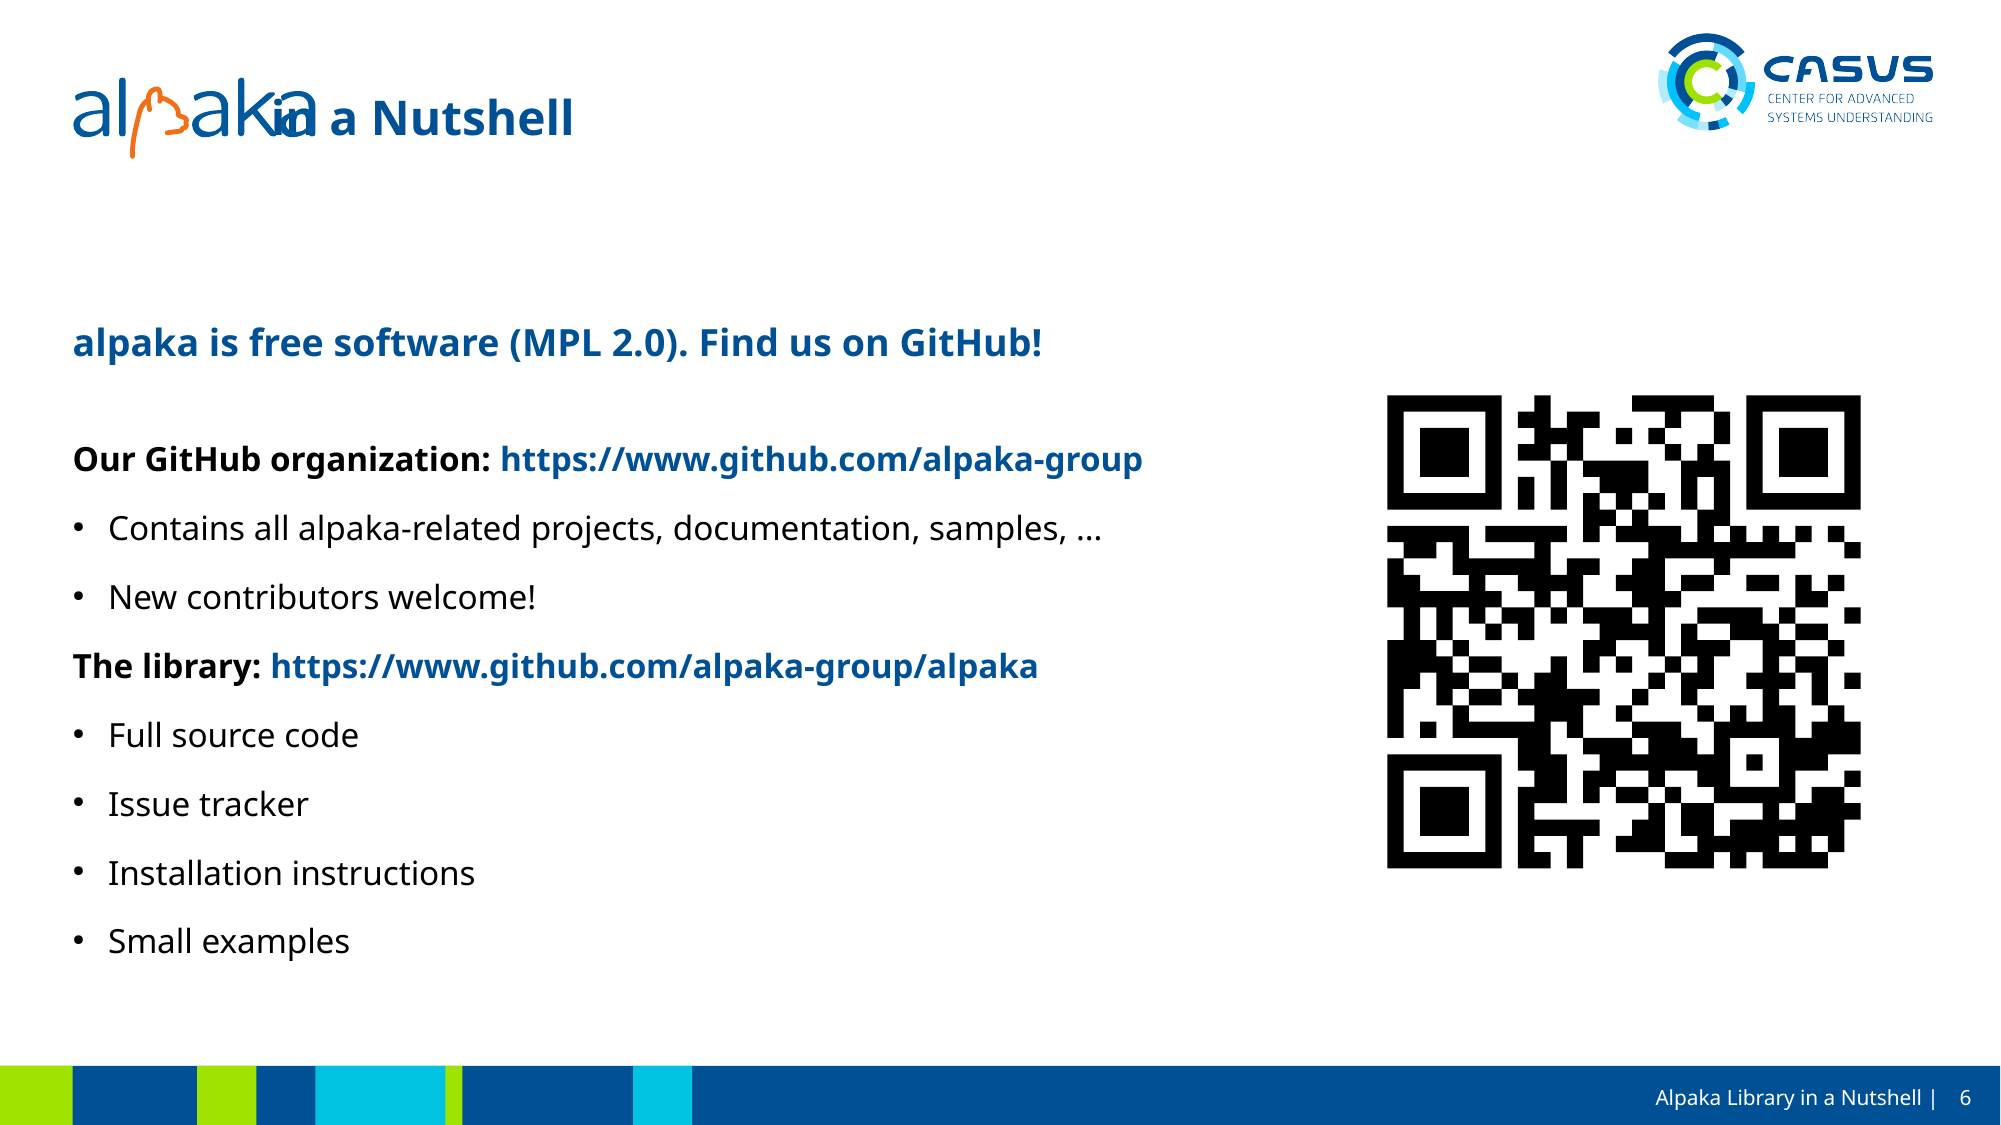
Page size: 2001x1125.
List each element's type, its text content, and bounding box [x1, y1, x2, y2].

list alpaka is free software (MPL 2.0). Find us on GitHub! Our GitHub organization: https://www.github.com/alpaka-group Contains all alpaka-related projects, documentation, samples, … New contributors welcome! The library: https://www.github.com/alpaka-group/alpaka Full source code Issue tracker Installation instructions Small examples [72, 316, 1620, 979]
title in a Nutshell [317, 82, 709, 151]
picture [72, 76, 317, 160]
picture [1658, 33, 1933, 131]
picture [1370, 377, 1878, 886]
